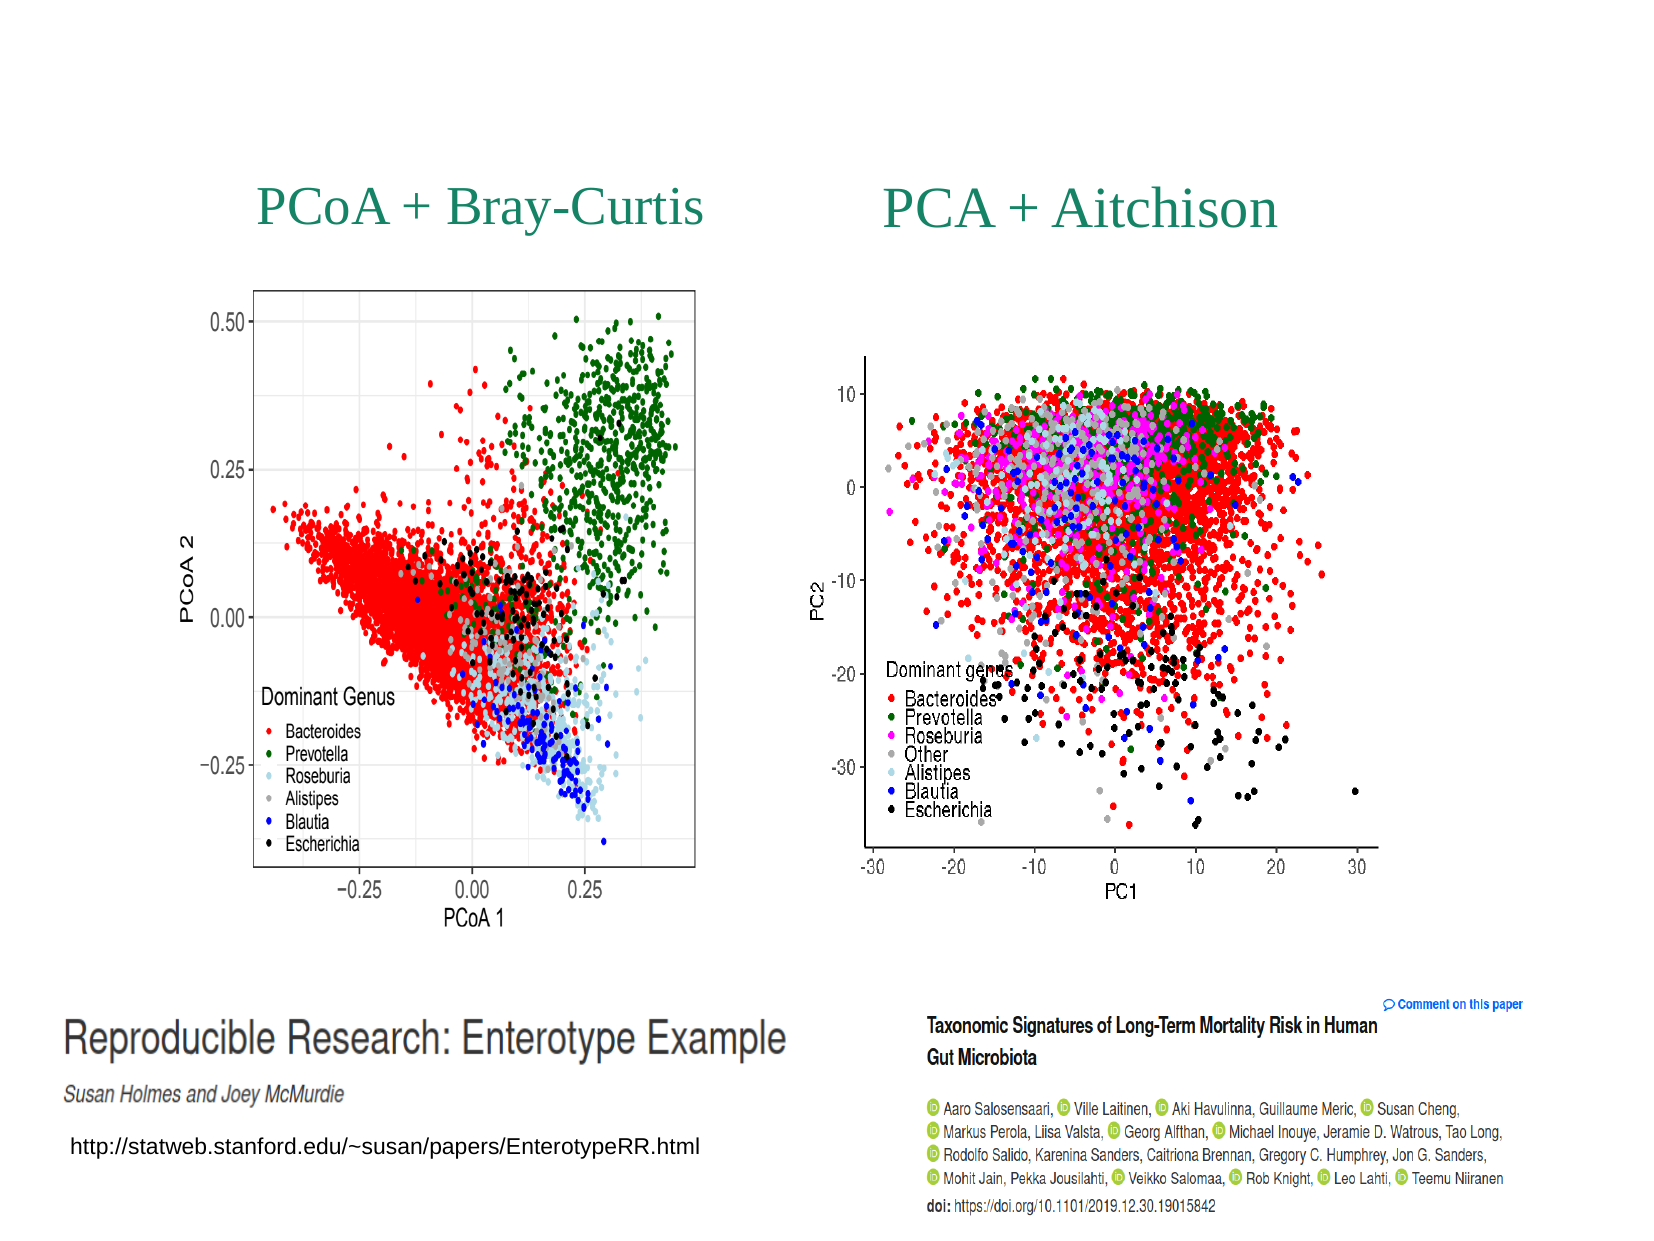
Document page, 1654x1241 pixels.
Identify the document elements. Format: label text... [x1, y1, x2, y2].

list PCA + Aitchison [882, 175, 1335, 252]
picture [53, 1009, 792, 1119]
picture [912, 981, 1536, 1221]
text_box http://statweb.stanford.edu/~susan/papers/EnterotypeRR.html [55, 1126, 768, 1210]
picture [165, 275, 704, 945]
list PCoA + Bray-Curtis [256, 175, 709, 252]
picture [801, 344, 1388, 913]
